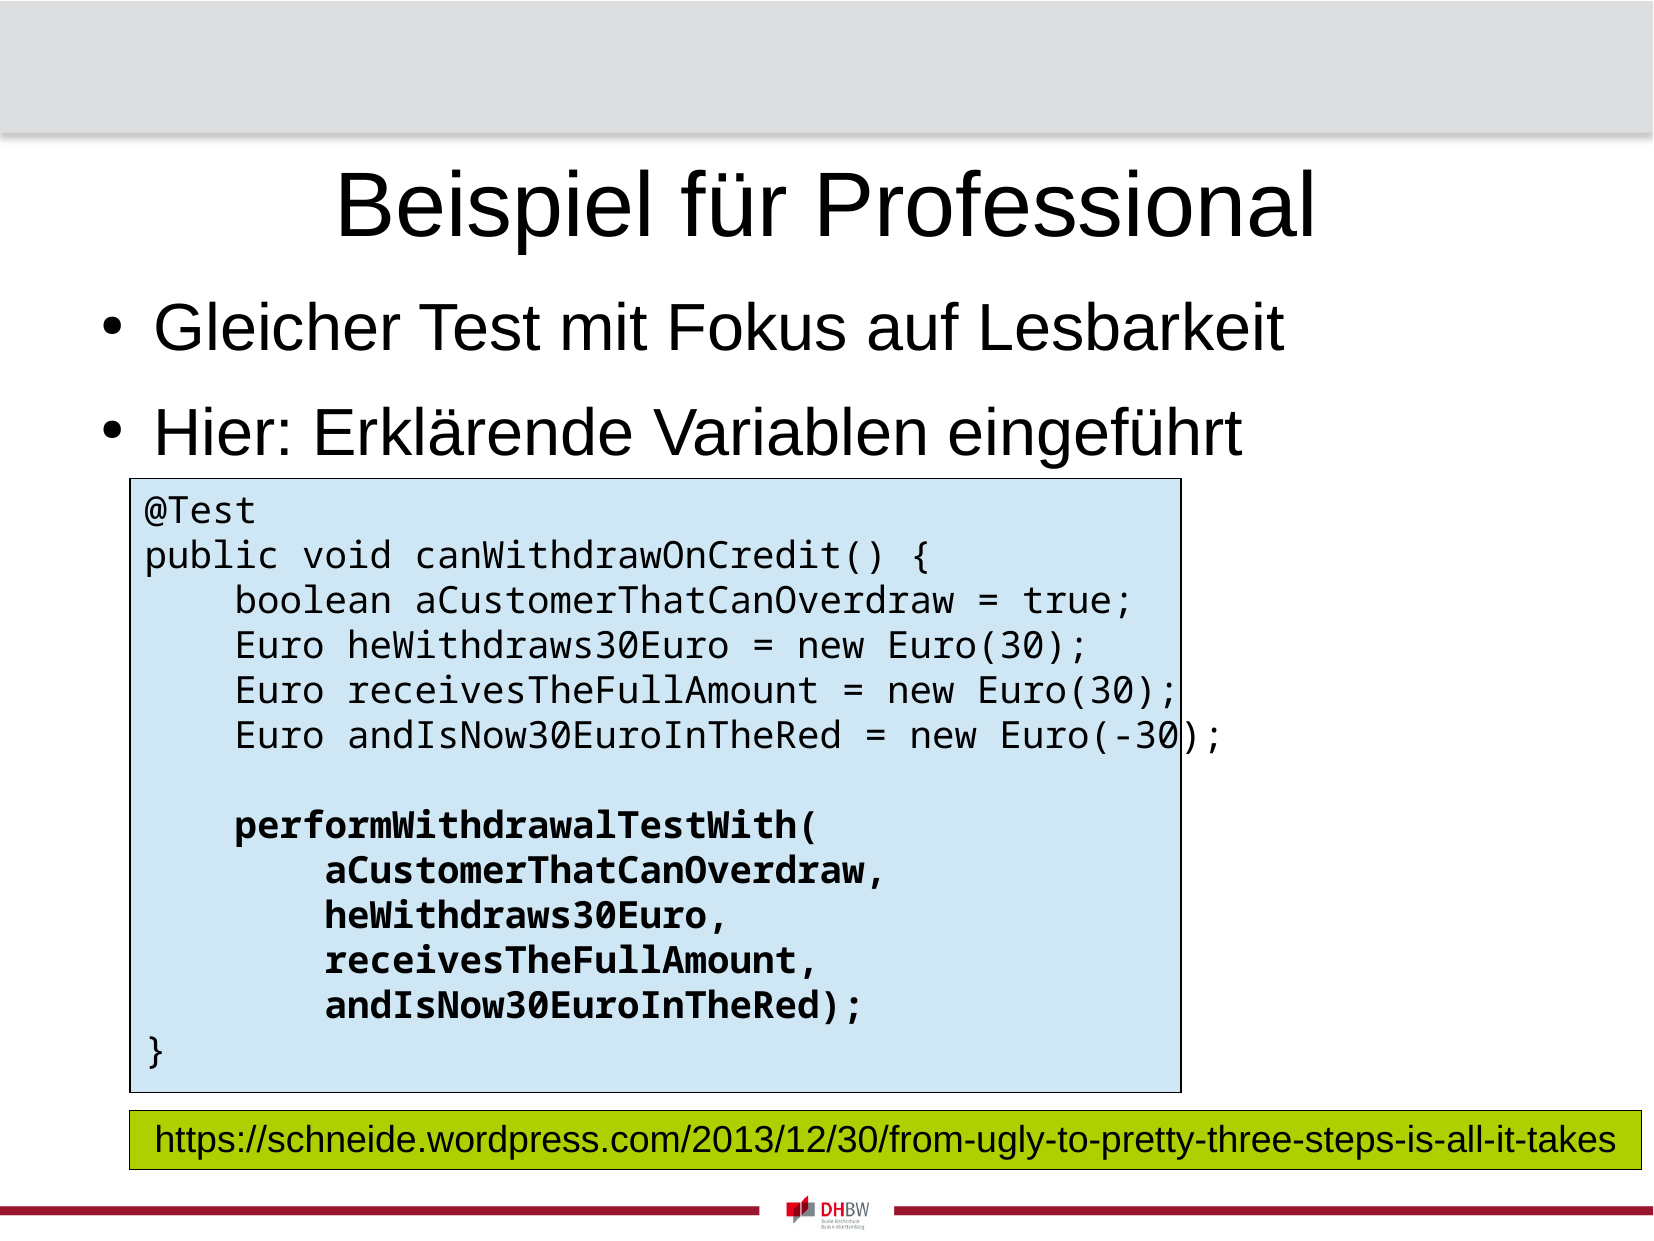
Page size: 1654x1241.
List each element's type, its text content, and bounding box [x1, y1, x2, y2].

text_box https://schneide.wordpress.com/2013/12/30/from-ugly-to-pretty-three-steps-is-all-it-takes [129, 1110, 1642, 1170]
picture [0, 1, 1654, 1237]
list Gleicher Test mit Fokus auf Lesbarkeit Hier: Erklärende Variablen eingeführt [82, 290, 1642, 479]
text_box @Test public void canWithdrawOnCredit() { boolean aCustomerThatCanOverdraw = true; Euro heWithdraws30Euro = new Euro(30); Euro receivesTheFullAmount = new Euro(30); Euro andIsNow30EuroInTheRed = new Euro(-30); performWithdrawalTestWith( aCustomerThatCanOverdraw, heWithdraws30Euro, receivesTheFullAmount, andIsNow30EuroInTheRed); } [129, 479, 1182, 1093]
title Beispiel für Professional [82, 147, 1571, 257]
